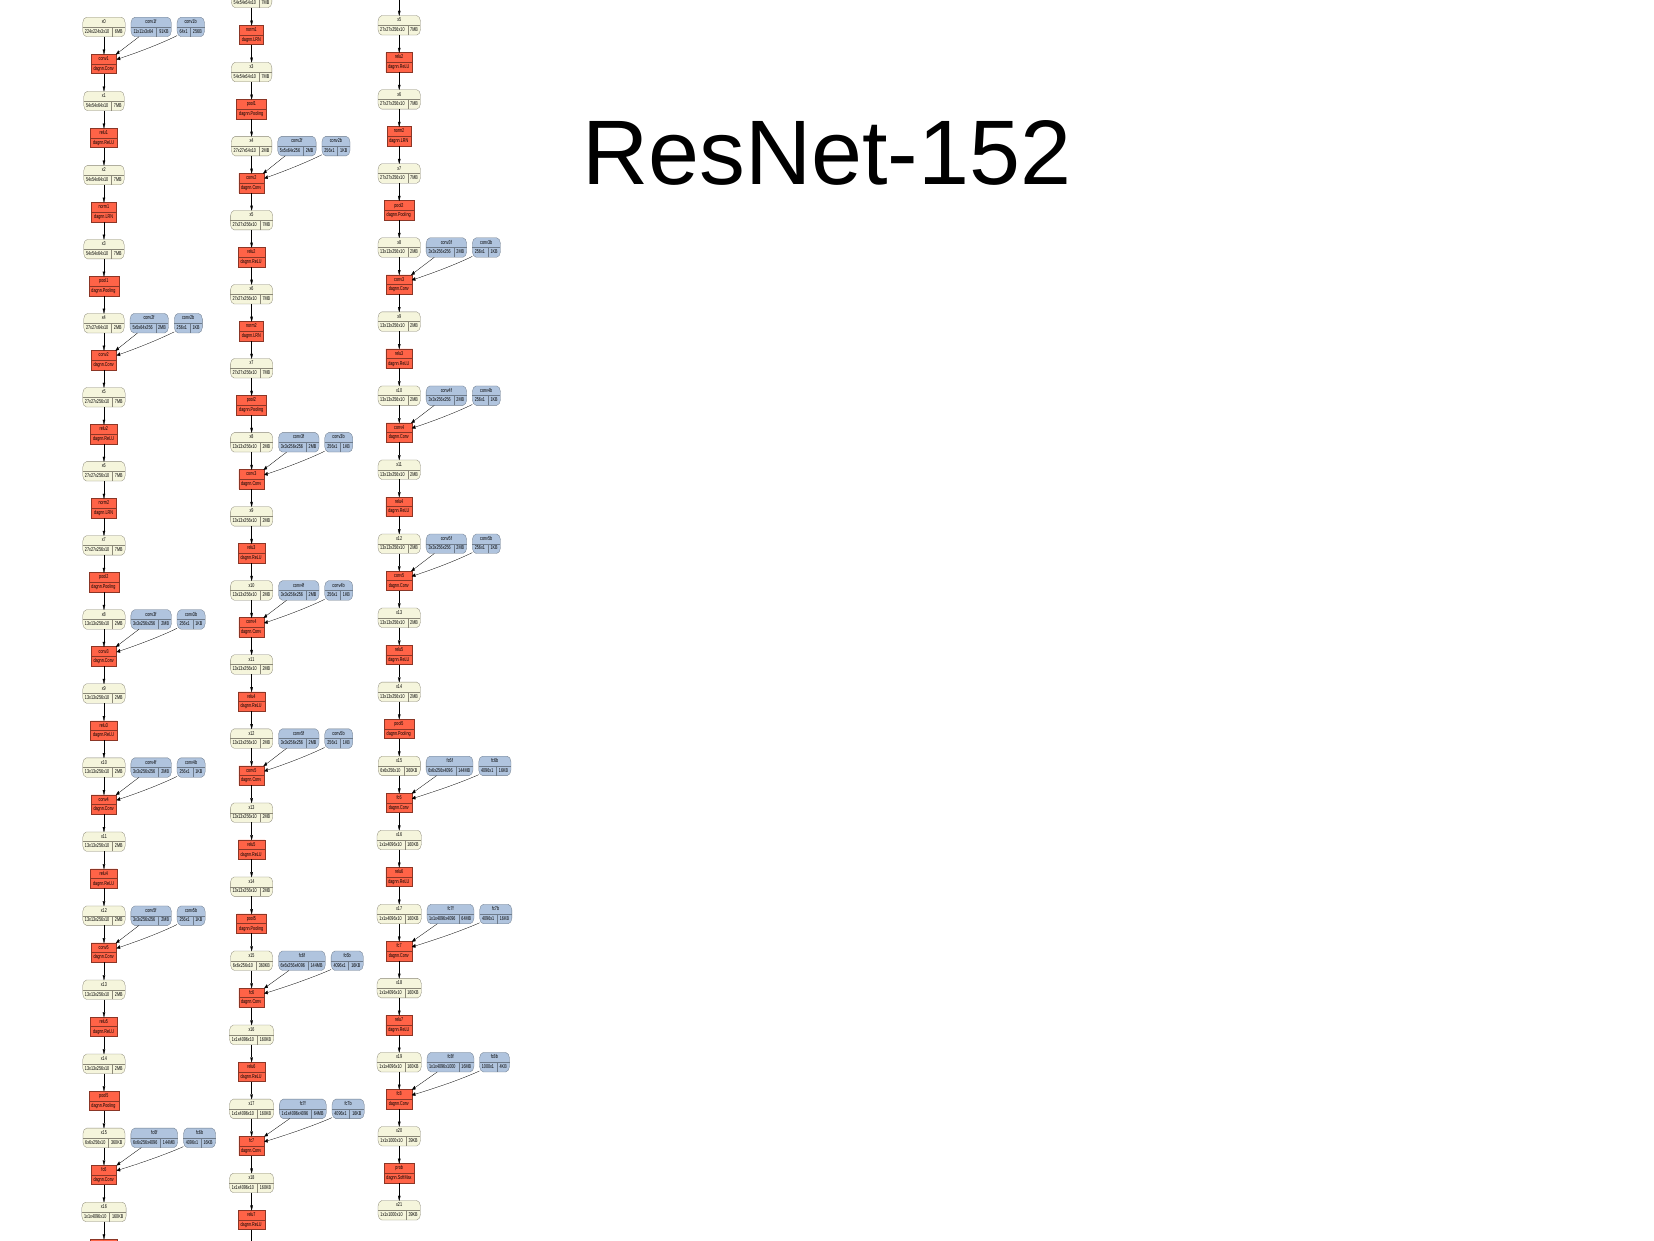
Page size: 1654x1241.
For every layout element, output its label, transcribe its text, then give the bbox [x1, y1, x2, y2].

title ResNet-152 [514, 49, 1571, 257]
picture [80, 14, 218, 1241]
title ResNet-152 [218, 49, 228, 257]
picture [375, 0, 514, 1223]
picture [228, 0, 366, 1241]
title ResNet-152 [366, 49, 375, 257]
